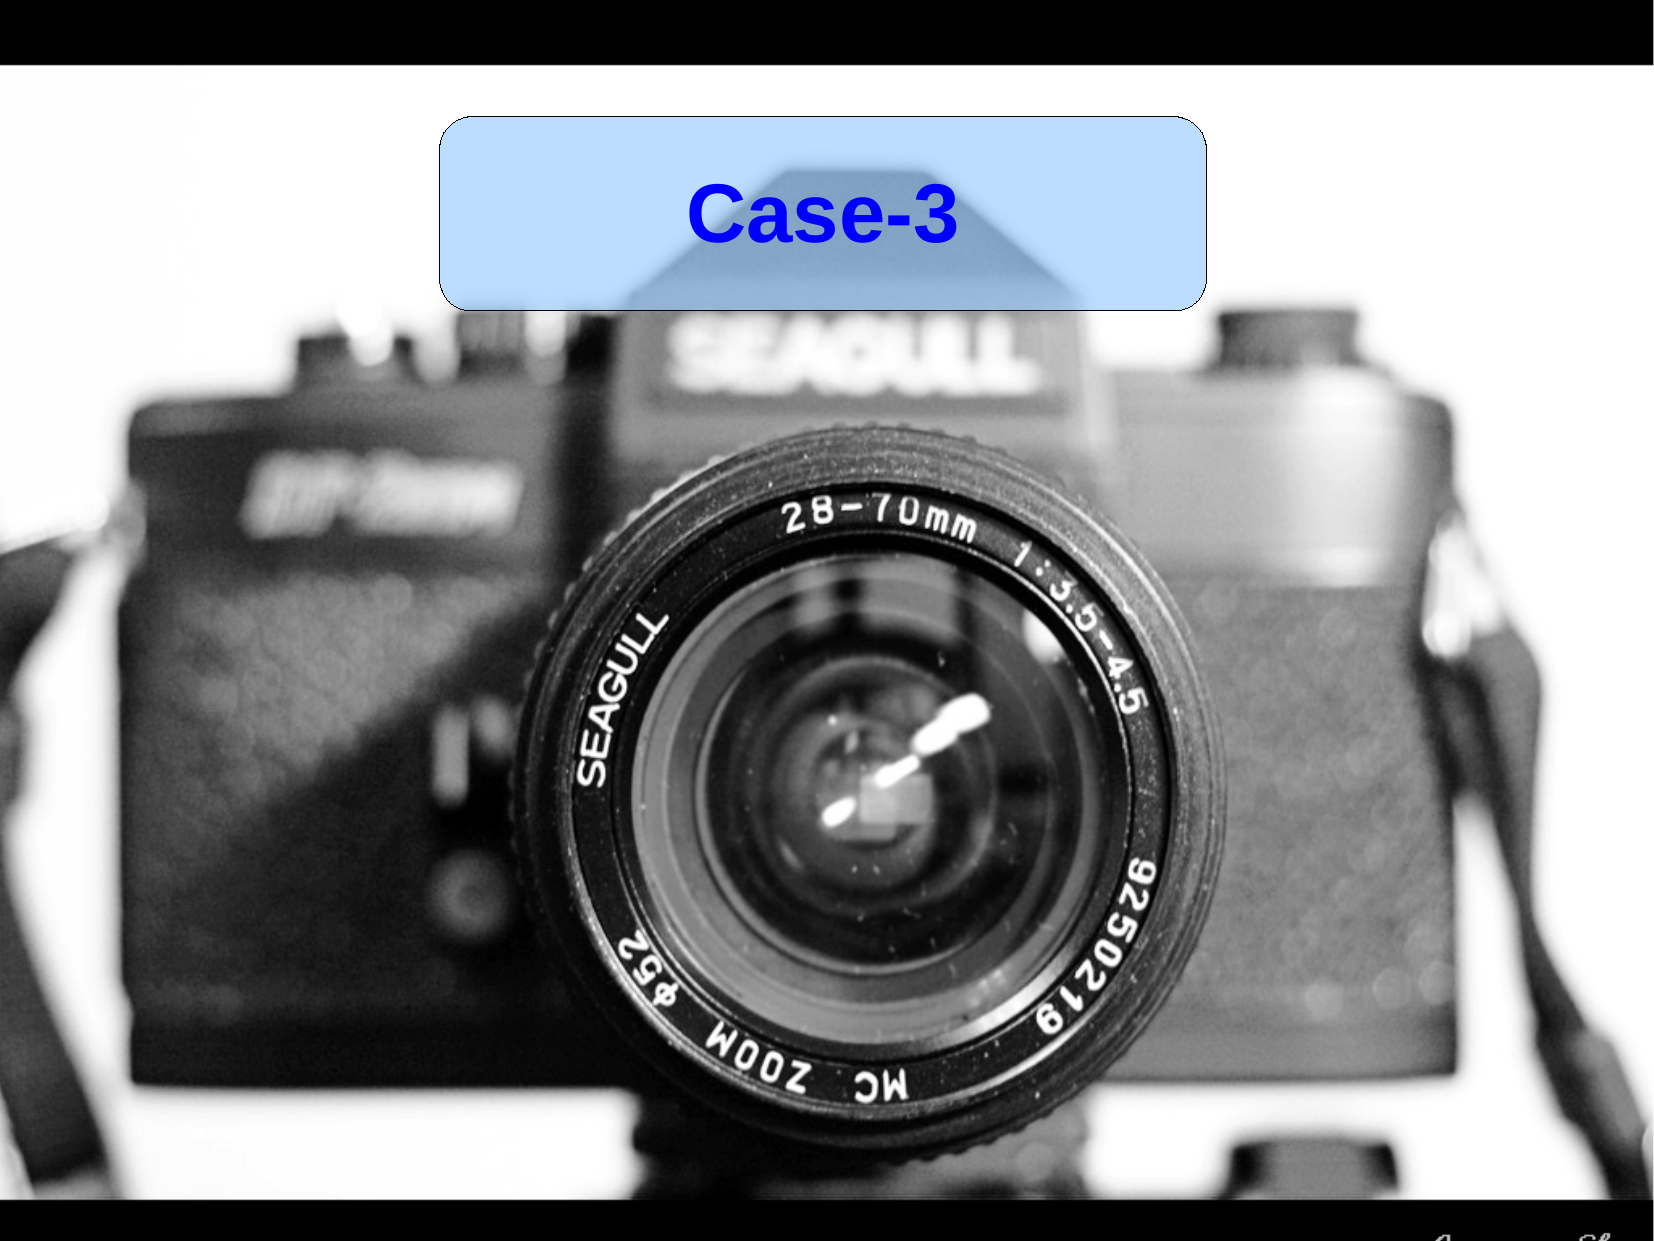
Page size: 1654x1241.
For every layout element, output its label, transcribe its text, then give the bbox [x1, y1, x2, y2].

picture [0, 0, 1654, 1241]
text_box Case-3 [439, 116, 1207, 311]
